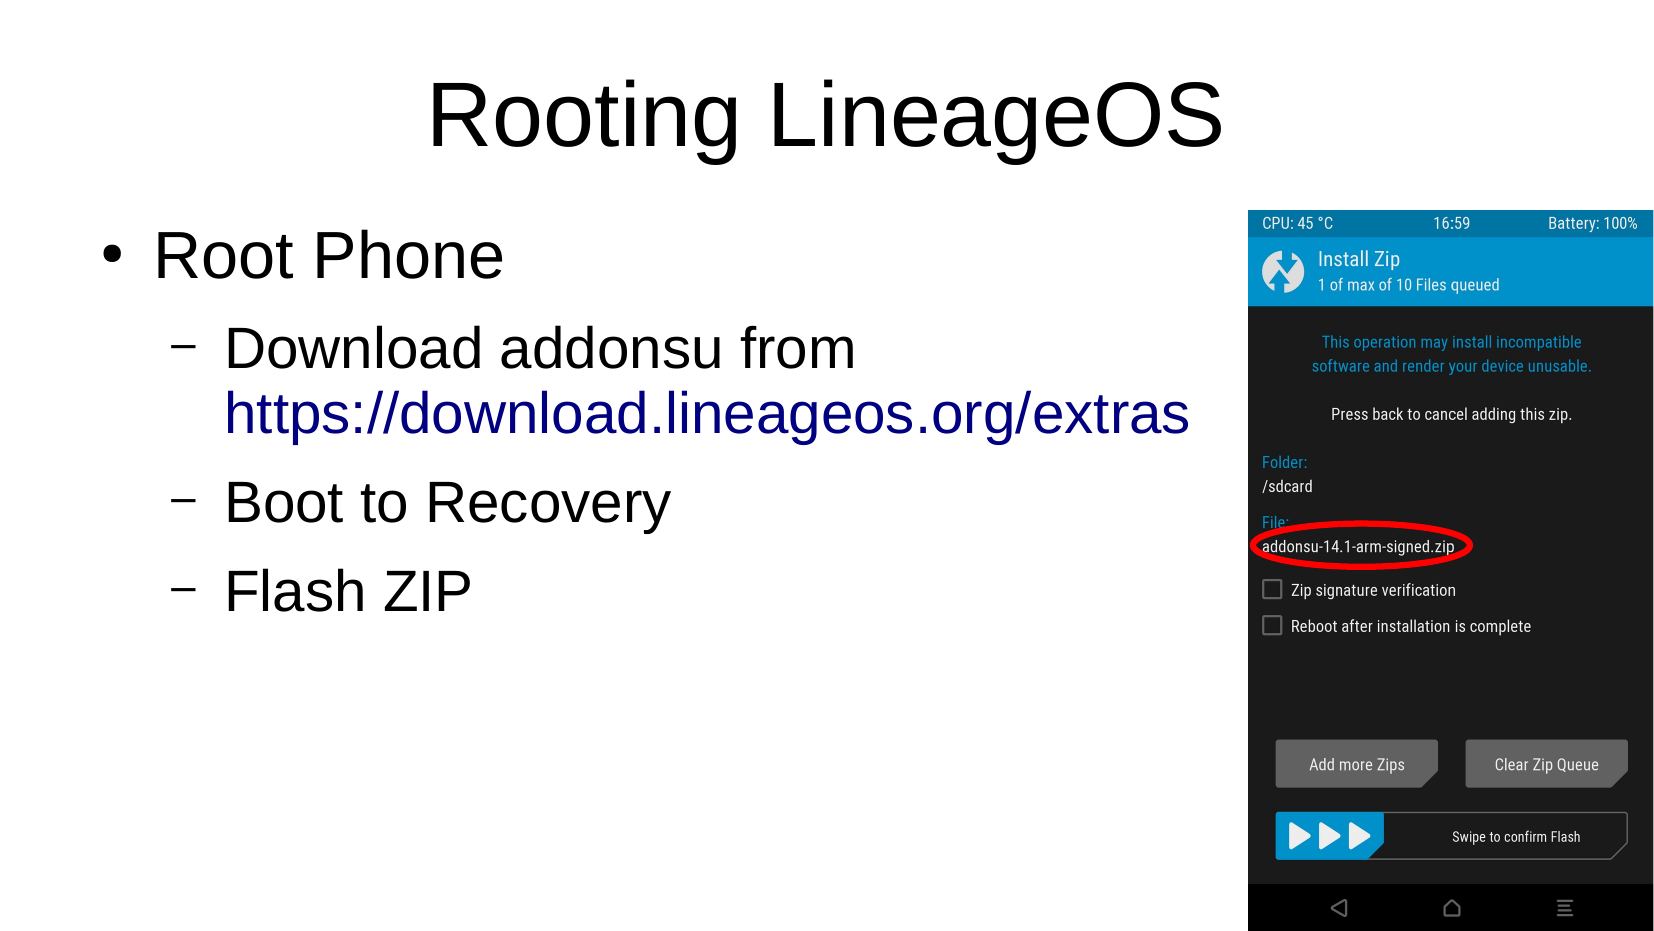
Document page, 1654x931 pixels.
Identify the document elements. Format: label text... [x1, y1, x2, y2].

picture [1625, 217, 1636, 228]
picture [1351, 256, 1358, 265]
picture [1429, 279, 1433, 290]
picture [1487, 281, 1498, 286]
picture [1585, 220, 1594, 228]
picture [1273, 217, 1277, 228]
list Root Phone Download addonsu from https://download.lineageos.org/extras Boot to Recovery Flash ZIP [82, 217, 1248, 931]
picture [1248, 307, 1654, 931]
picture [1262, 251, 1304, 292]
picture [1348, 282, 1357, 290]
picture [1392, 256, 1398, 270]
picture [1566, 218, 1574, 228]
picture [1417, 279, 1421, 290]
picture [1559, 220, 1564, 228]
title Rooting LineageOS [82, 37, 1571, 193]
